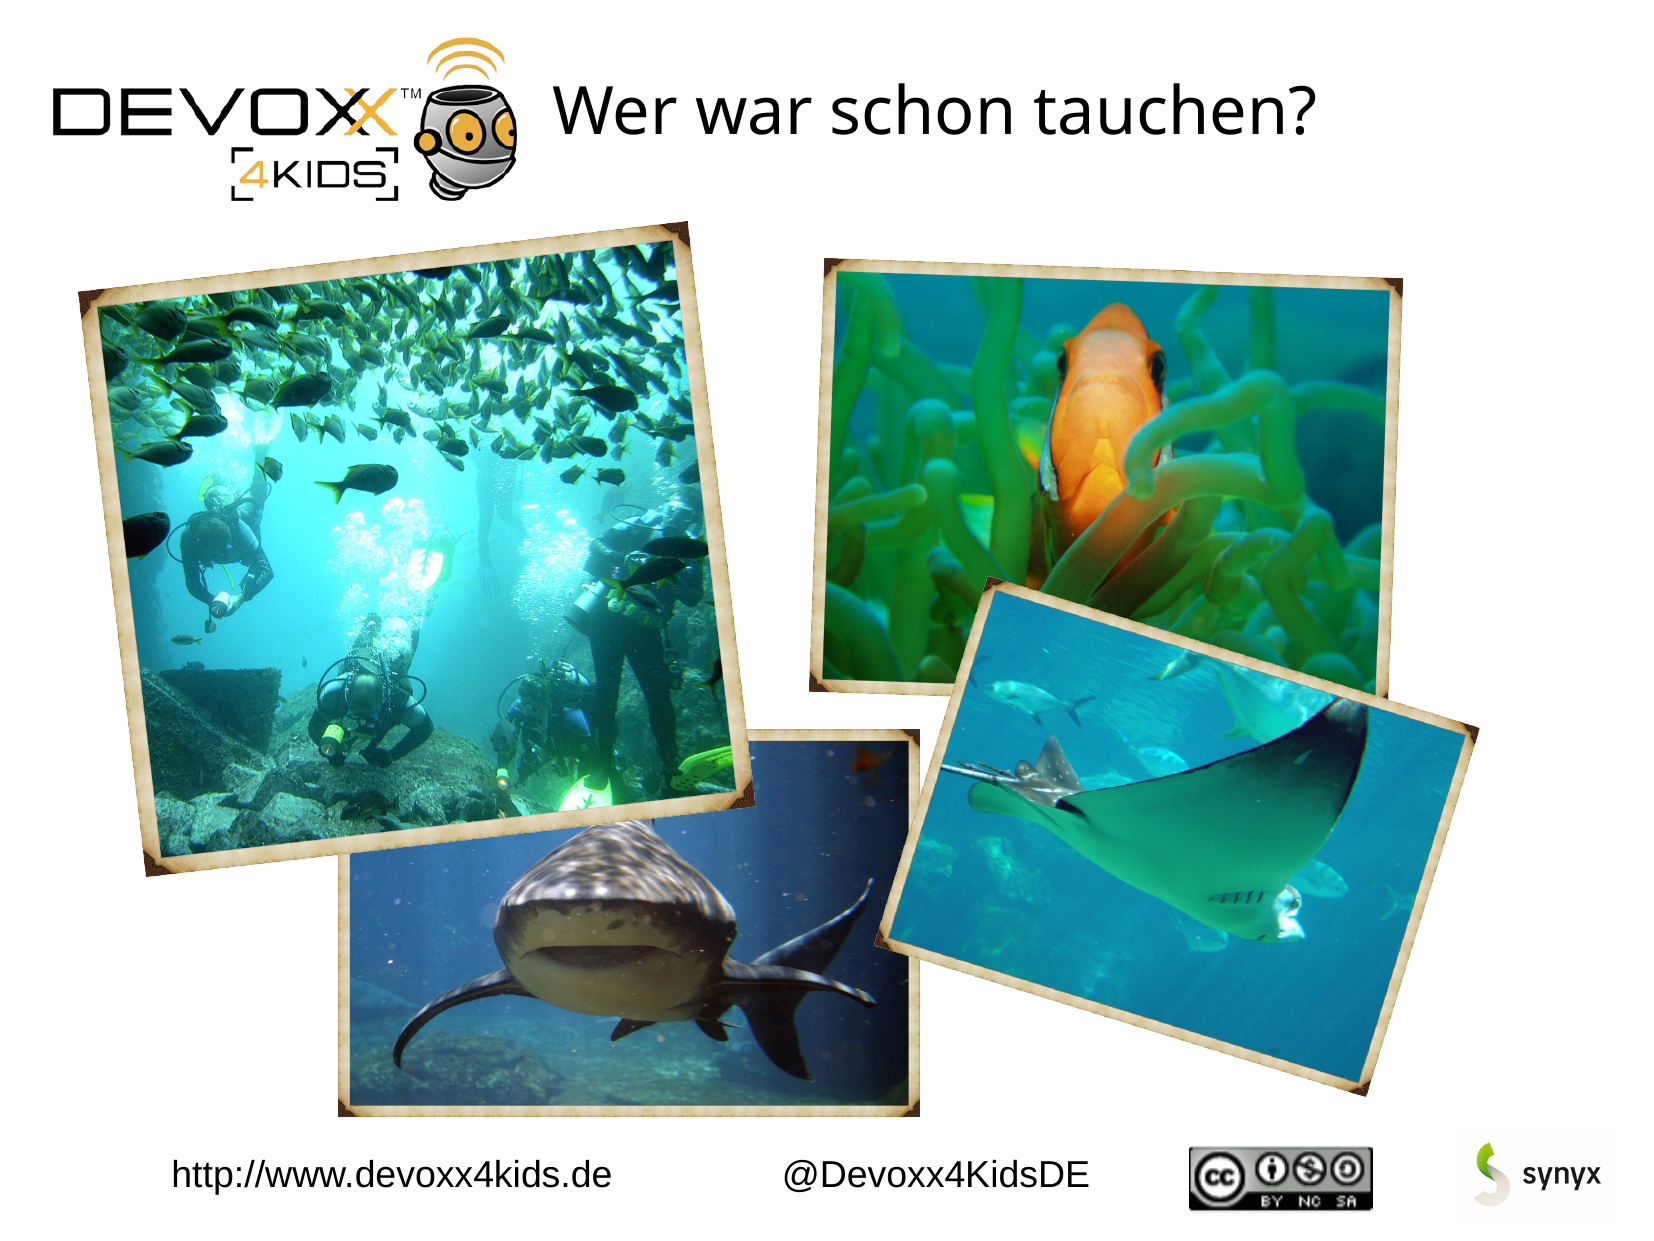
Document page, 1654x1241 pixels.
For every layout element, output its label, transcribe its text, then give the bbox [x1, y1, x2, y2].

picture [53, 37, 517, 201]
title Wer war schon tauchen? [537, 60, 1595, 302]
picture [1455, 1128, 1616, 1223]
picture [77, 220, 1480, 1118]
picture [1189, 1146, 1373, 1213]
